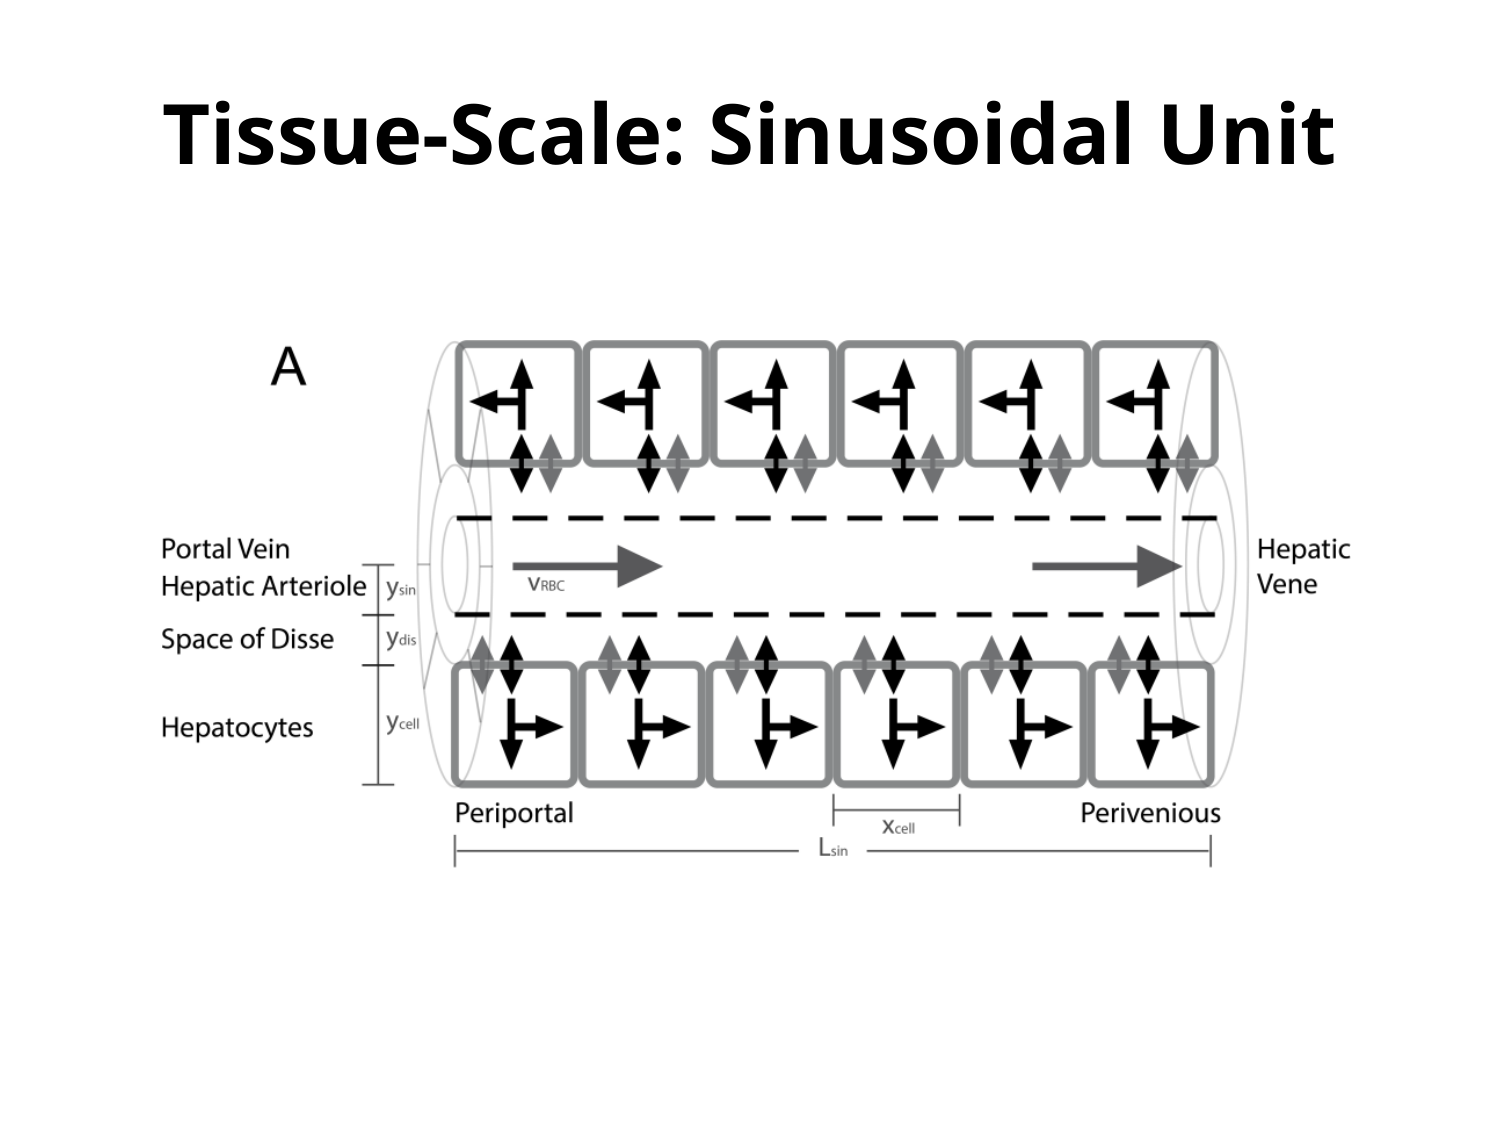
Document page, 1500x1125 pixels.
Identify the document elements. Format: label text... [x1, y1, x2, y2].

picture [161, 339, 1351, 901]
title Tissue-Scale: Sinusoidal Unit [75, 37, 1425, 225]
